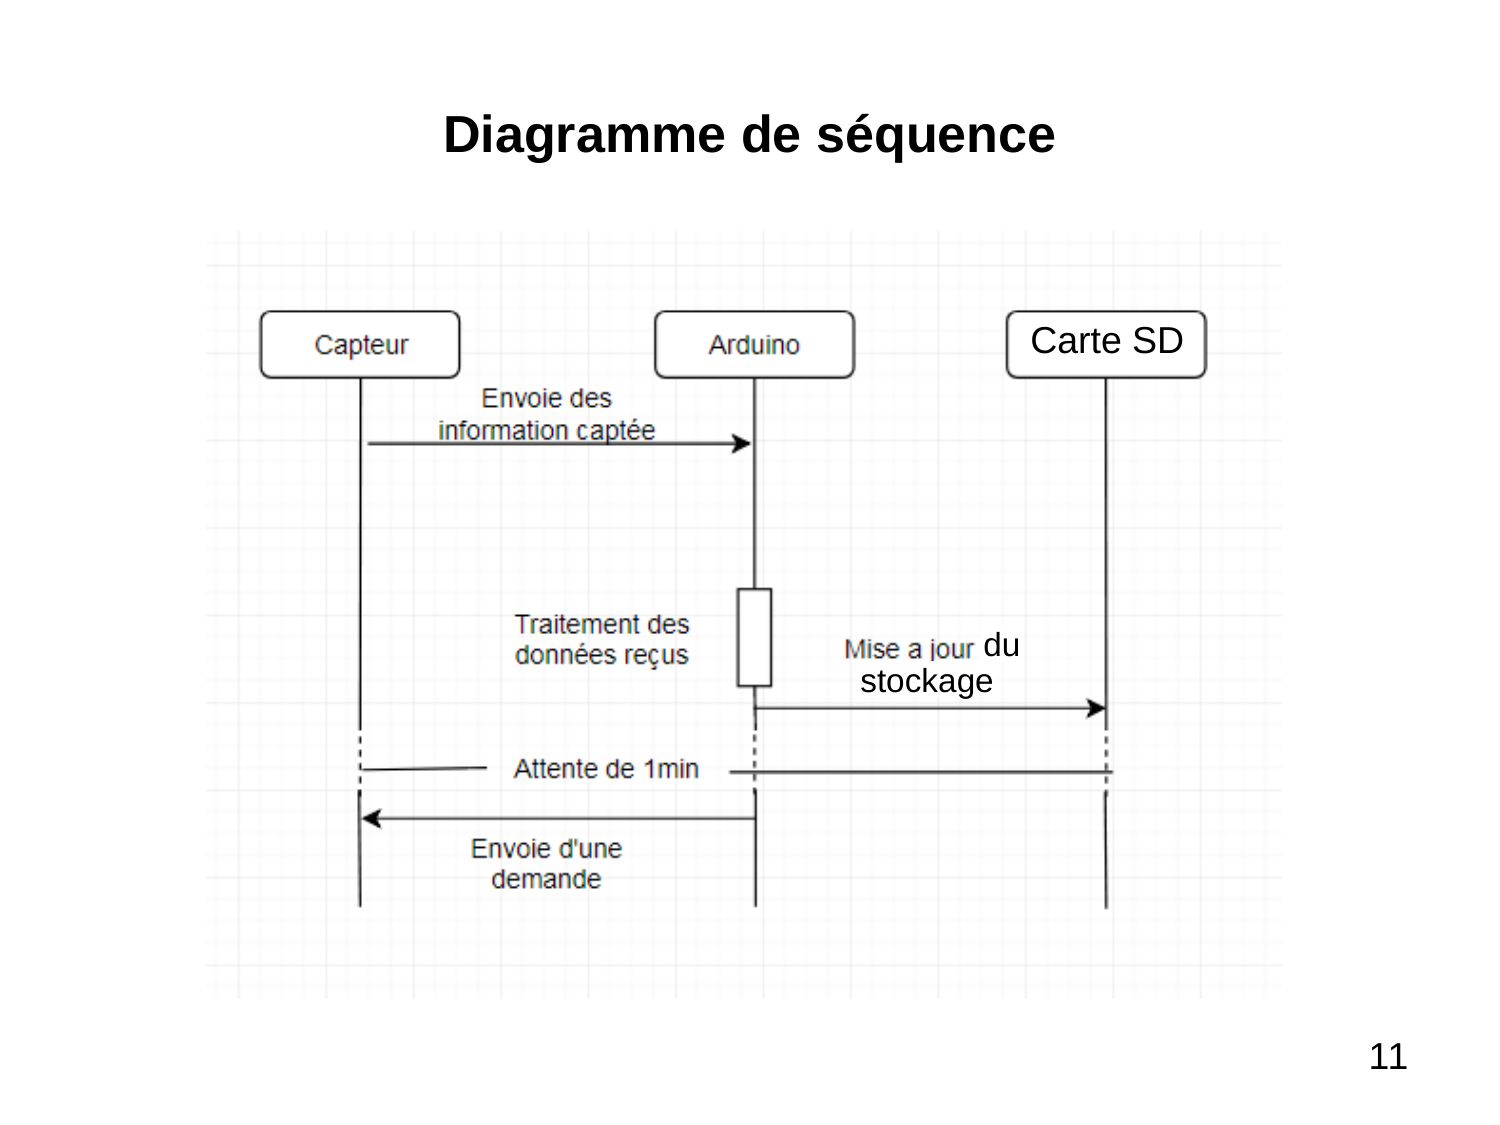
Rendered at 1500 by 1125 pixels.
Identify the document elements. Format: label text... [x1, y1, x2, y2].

text_box stockage [862, 661, 968, 697]
text_box Carte SD [1015, 308, 1217, 414]
picture [206, 231, 1282, 999]
text_box du [968, 615, 1063, 721]
text_box Diagramme de séquence [0, 93, 1500, 172]
